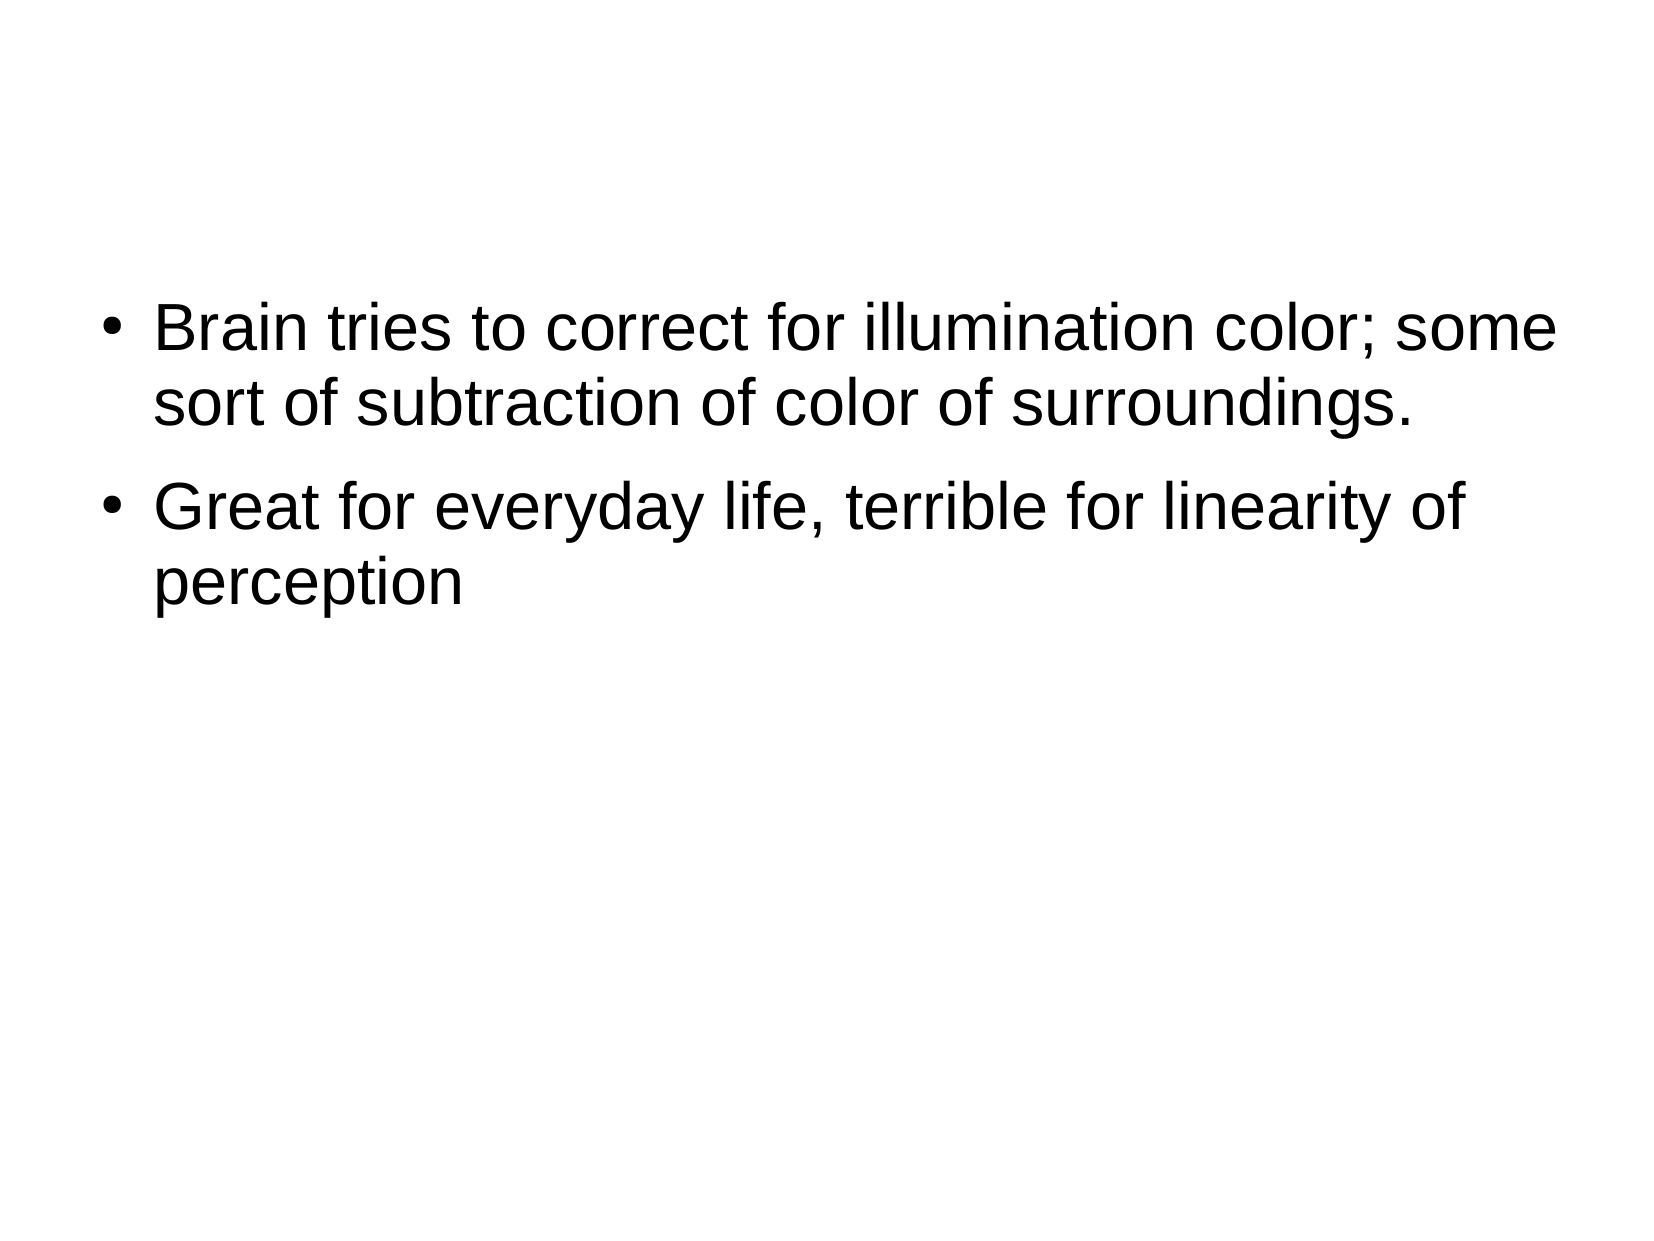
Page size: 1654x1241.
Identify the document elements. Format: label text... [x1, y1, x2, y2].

list Brain tries to correct for illumination color; some sort of subtraction of color of surroundings. Great for everyday life, terrible for linearity of perception [82, 290, 1571, 1109]
